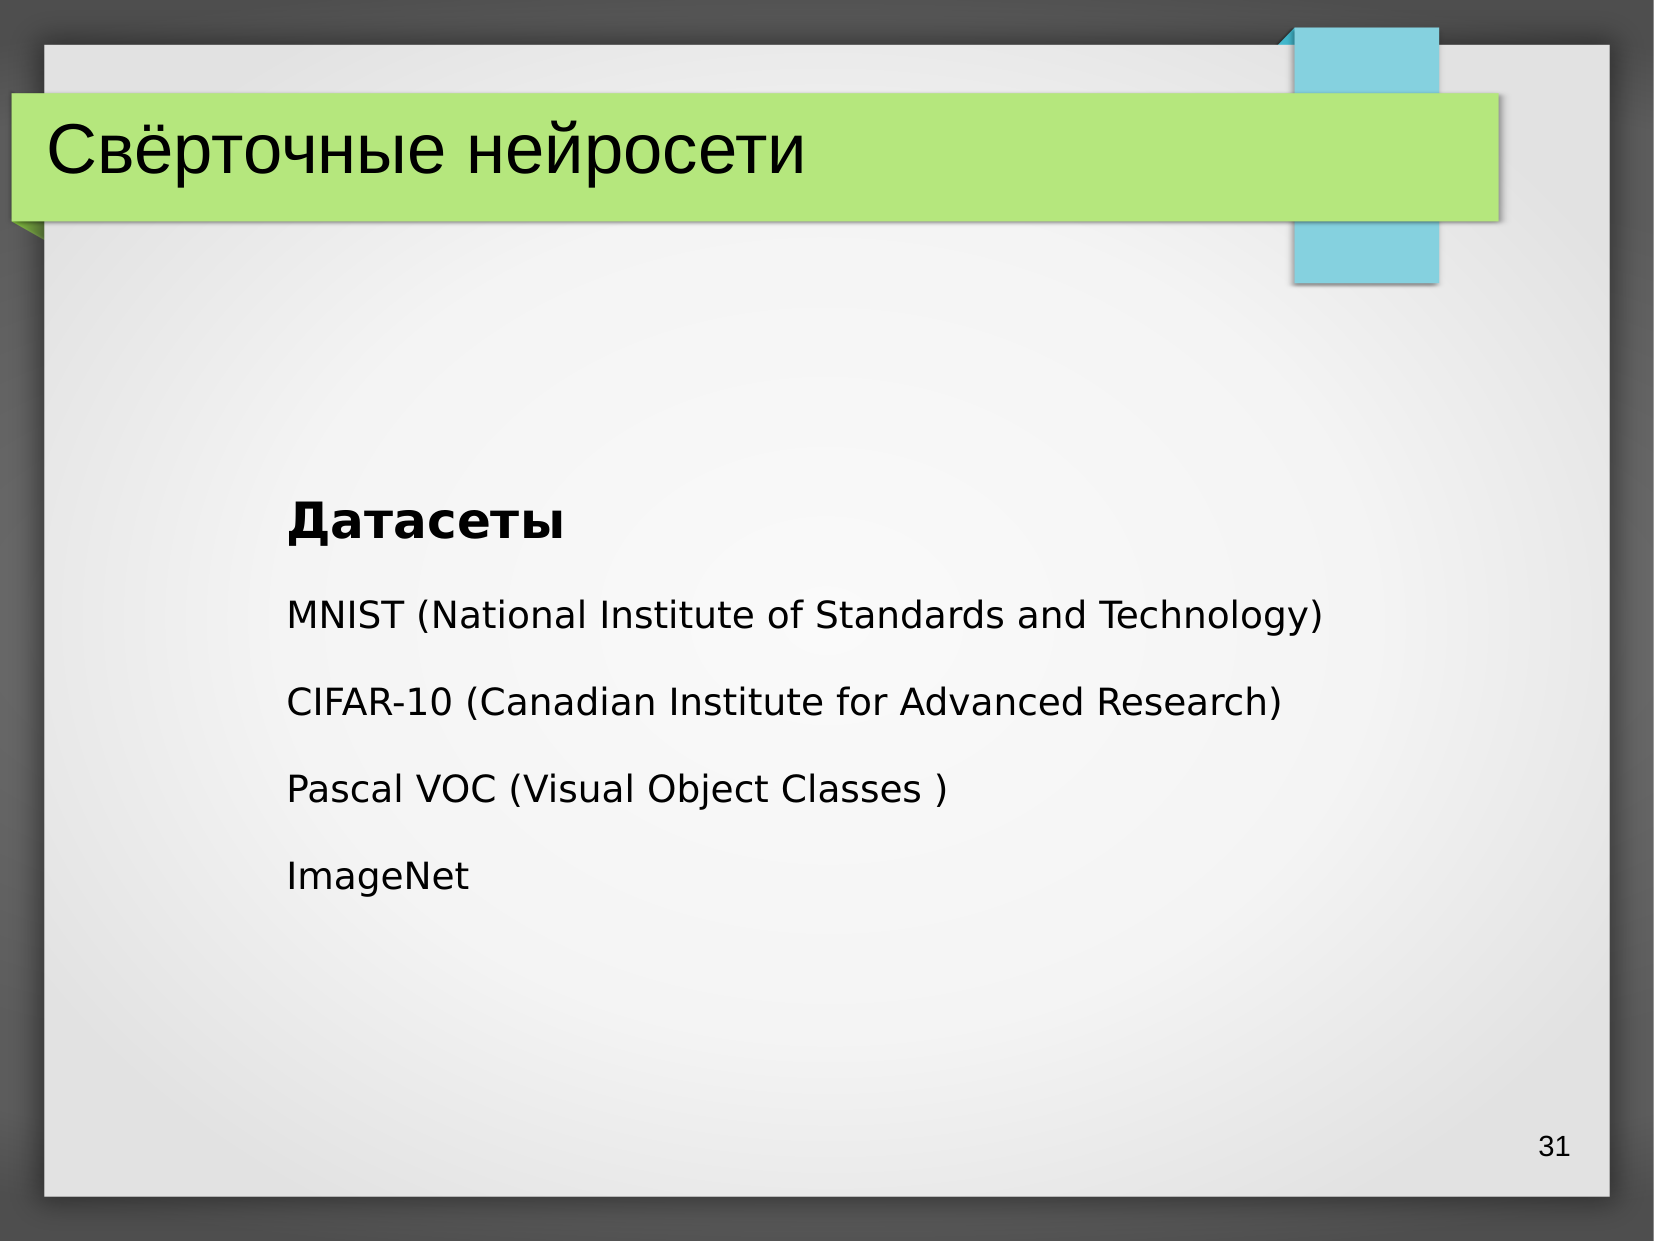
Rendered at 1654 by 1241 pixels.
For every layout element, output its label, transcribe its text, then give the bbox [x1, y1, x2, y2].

picture [0, 0, 1654, 1241]
text_box Датасеты MNIST (National Institute of Standards and Technology) CIFAR-10 (Canadian Institute for Advanced Research) Pascal VOC (Visual Object Classes ) ImageNet [271, 484, 1430, 1016]
title Свёрточные нейросети [46, 109, 1499, 190]
